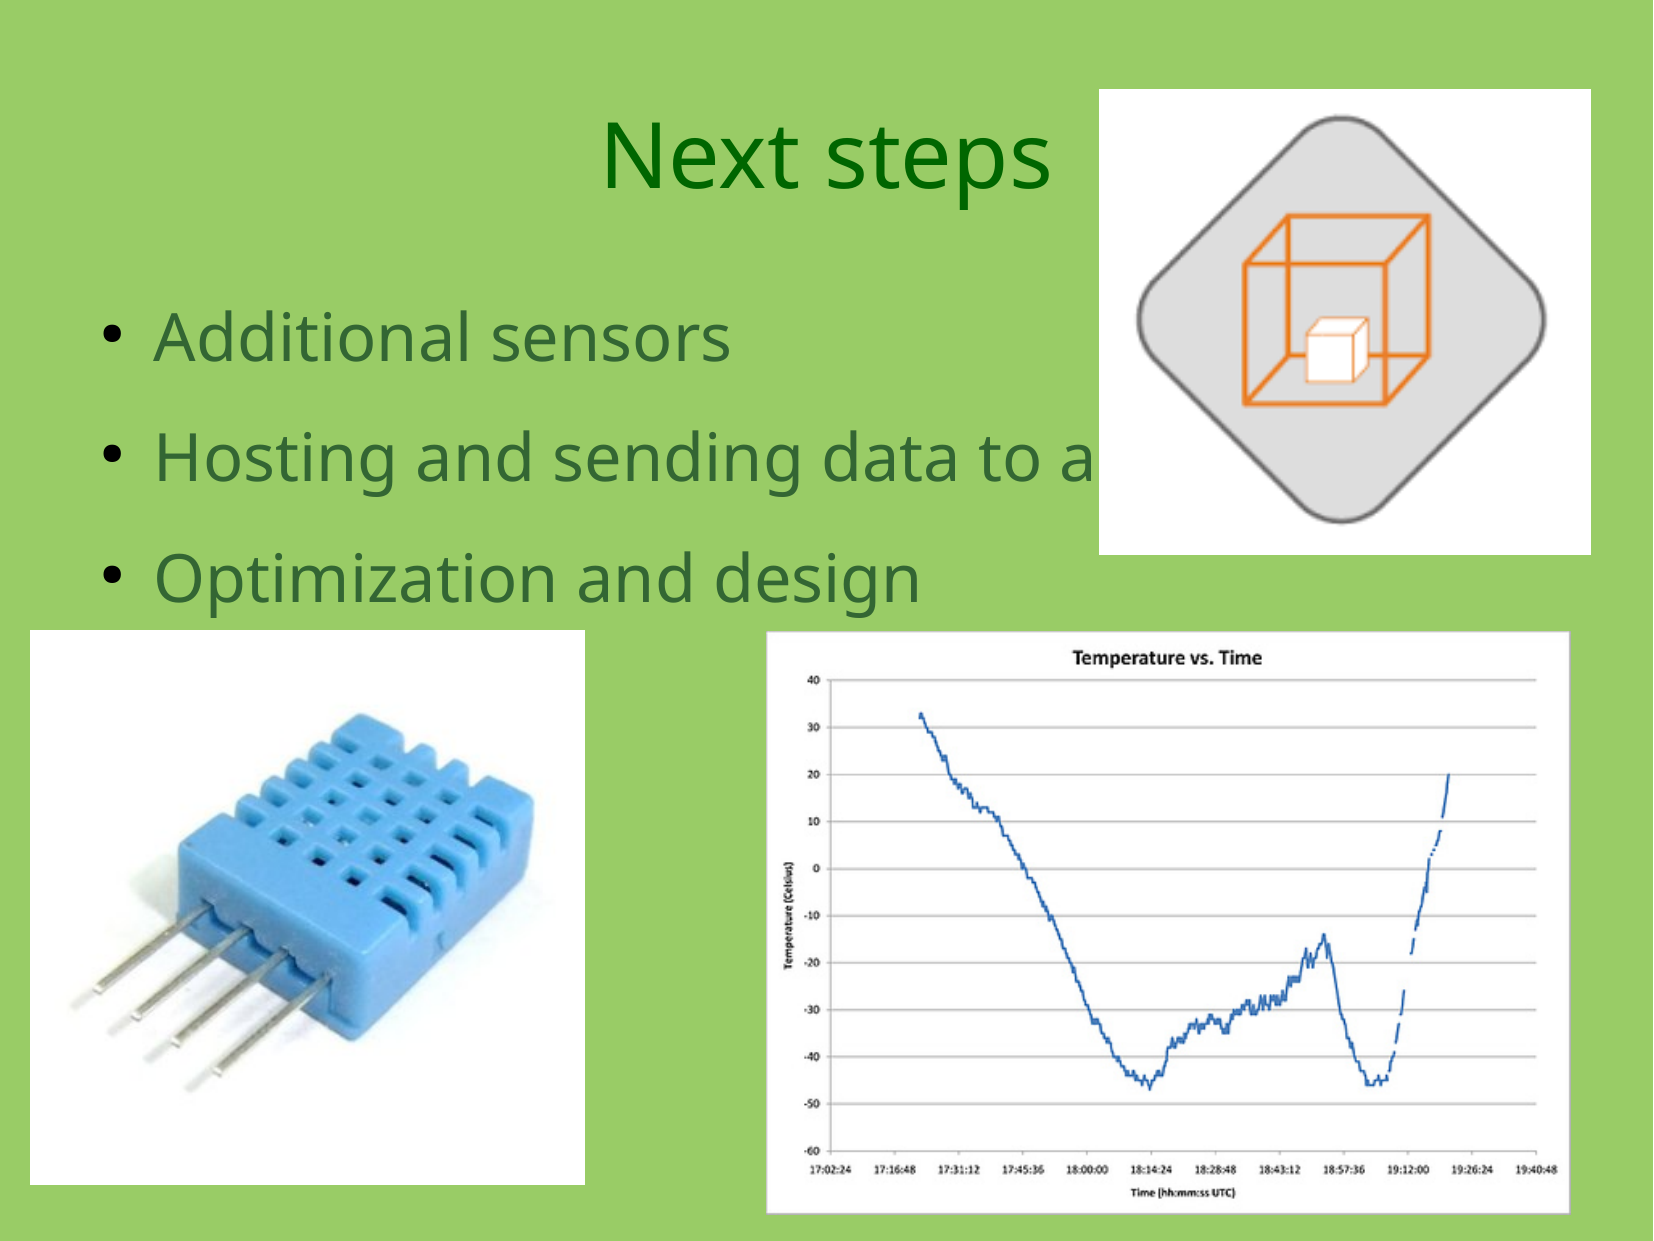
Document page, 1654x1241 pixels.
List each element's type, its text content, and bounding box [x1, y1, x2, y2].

title Next steps [82, 49, 1571, 257]
picture [1099, 89, 1591, 556]
list Additional sensors Hosting and sending data to a server Optimization and design [82, 290, 1571, 1010]
picture [766, 631, 1571, 1216]
picture [30, 630, 585, 1186]
